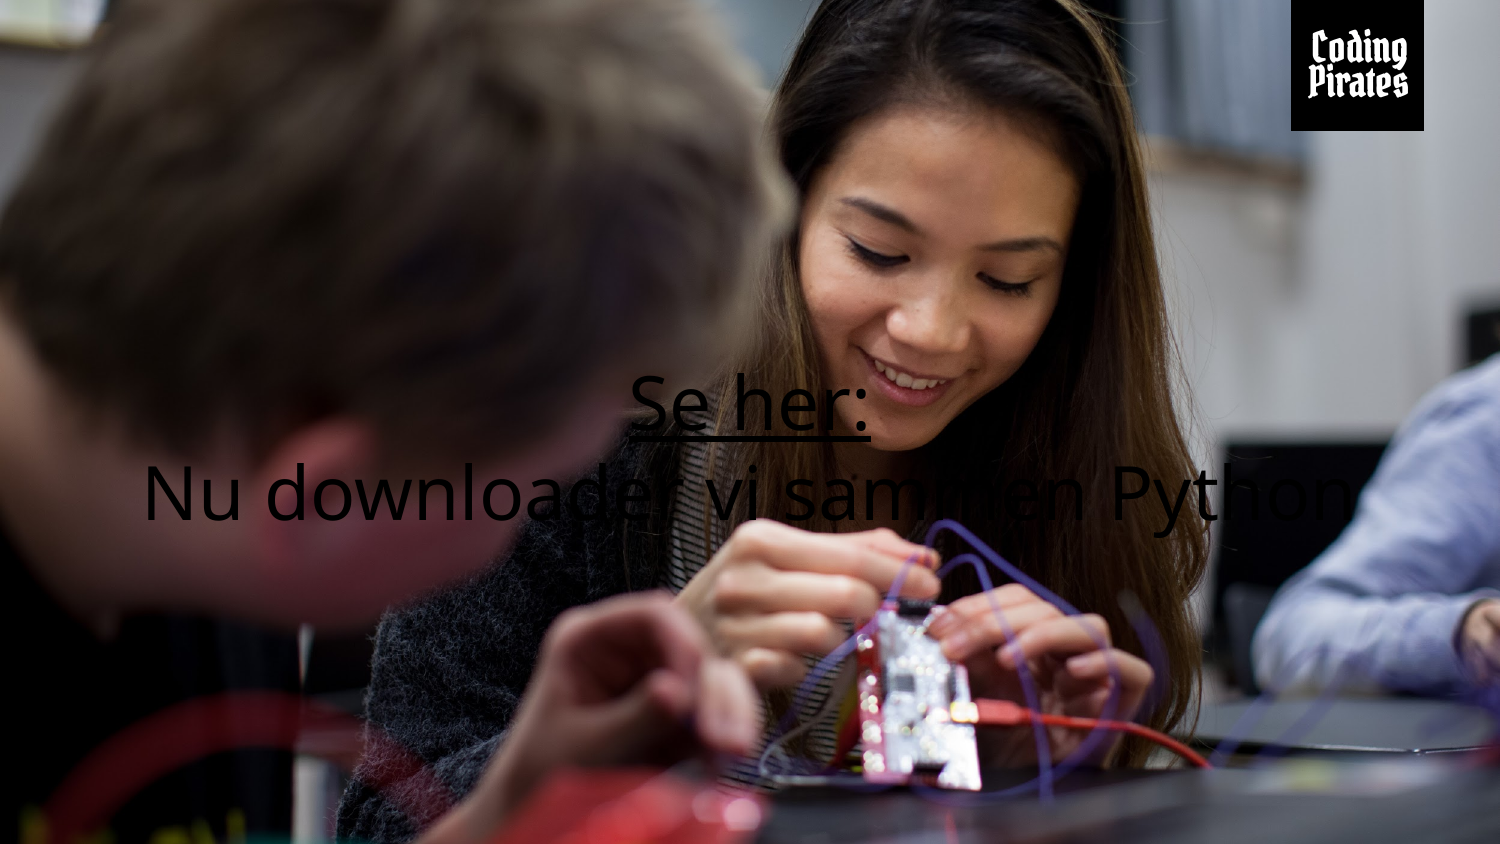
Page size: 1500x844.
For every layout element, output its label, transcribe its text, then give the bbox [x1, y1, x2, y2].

title Se her: Nu downloader vi sammen Python [68, 231, 1432, 660]
picture [0, 0, 1500, 844]
